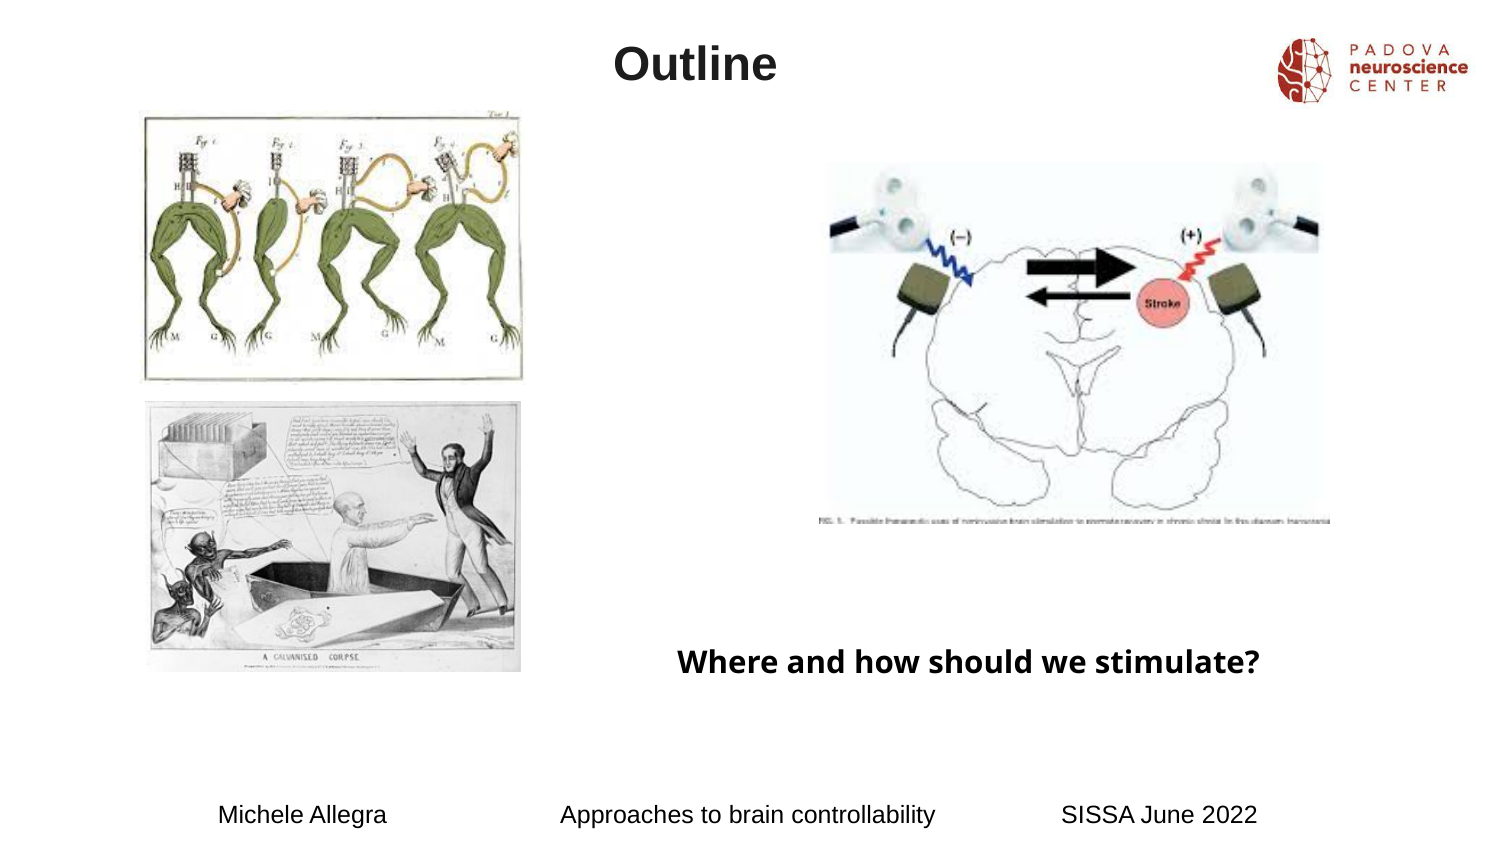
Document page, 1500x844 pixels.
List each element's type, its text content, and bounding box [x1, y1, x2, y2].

picture [145, 401, 521, 672]
picture [819, 162, 1330, 524]
picture [1268, 10, 1476, 123]
text_box Michele Allegra Approaches to brain controllability SISSA June 2022 [64, 788, 1415, 840]
text_box Where and how should we stimulate? [662, 632, 1451, 757]
text_box Outline [15, 38, 1376, 141]
picture [139, 110, 526, 385]
